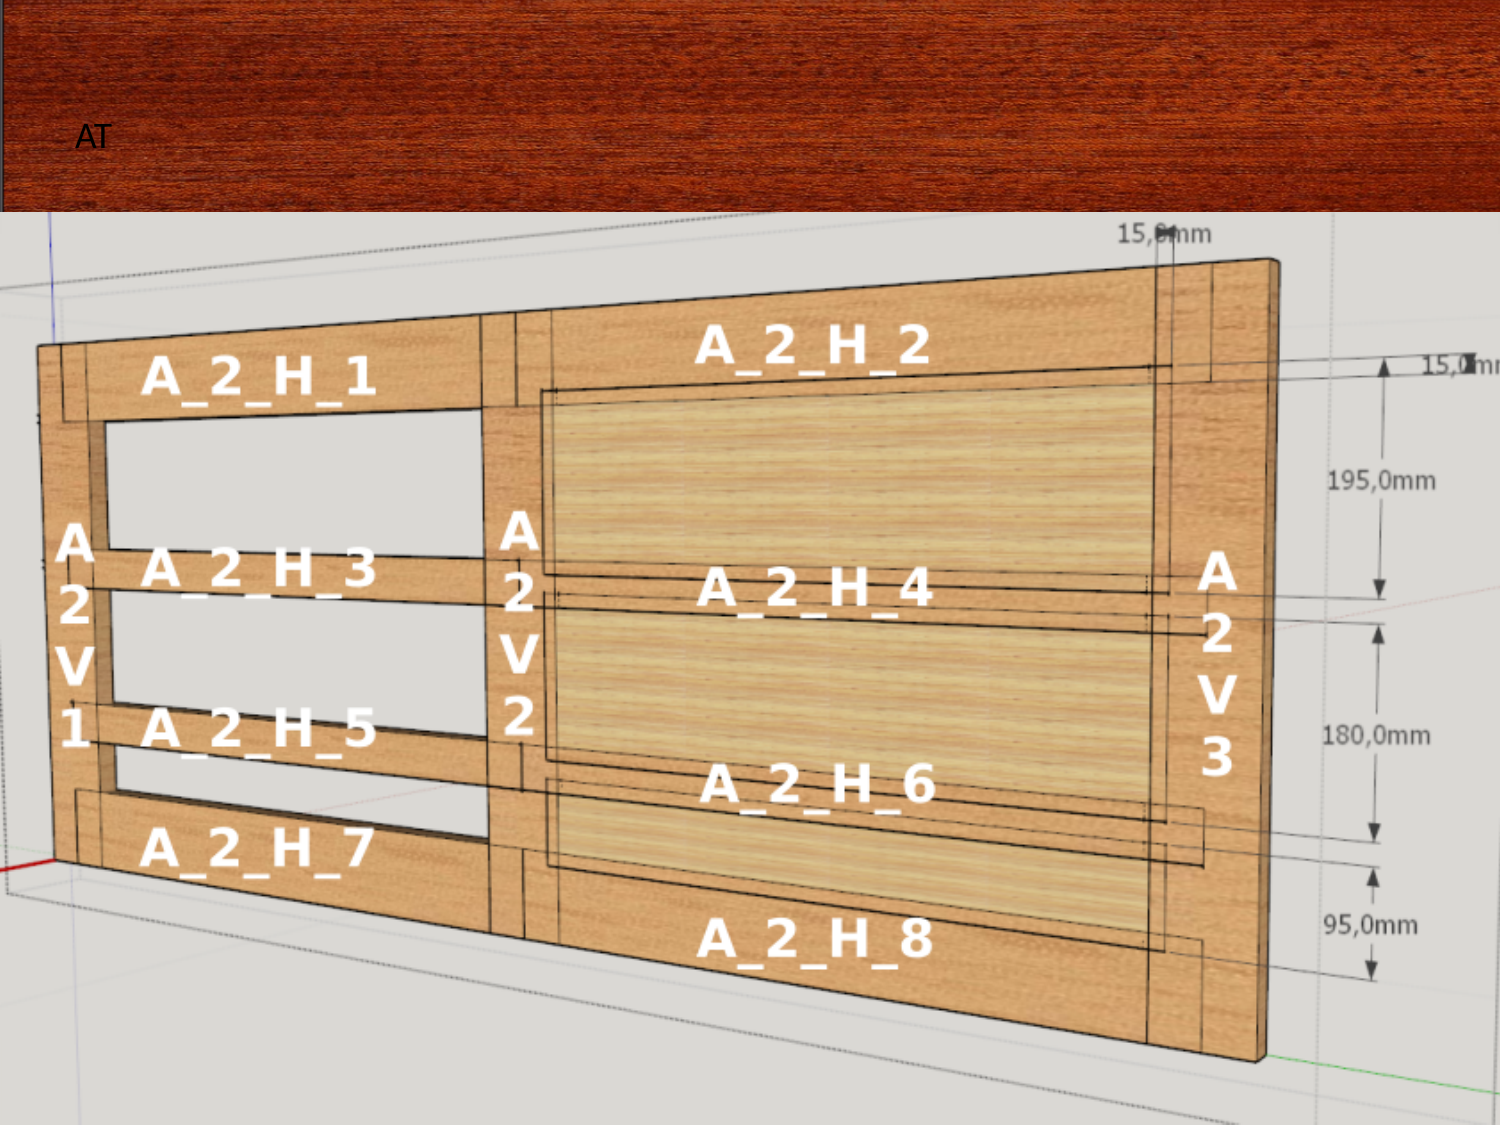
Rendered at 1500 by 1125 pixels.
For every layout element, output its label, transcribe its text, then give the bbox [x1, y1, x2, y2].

title AT [75, 45, 1425, 212]
picture [0, 0, 1500, 1125]
